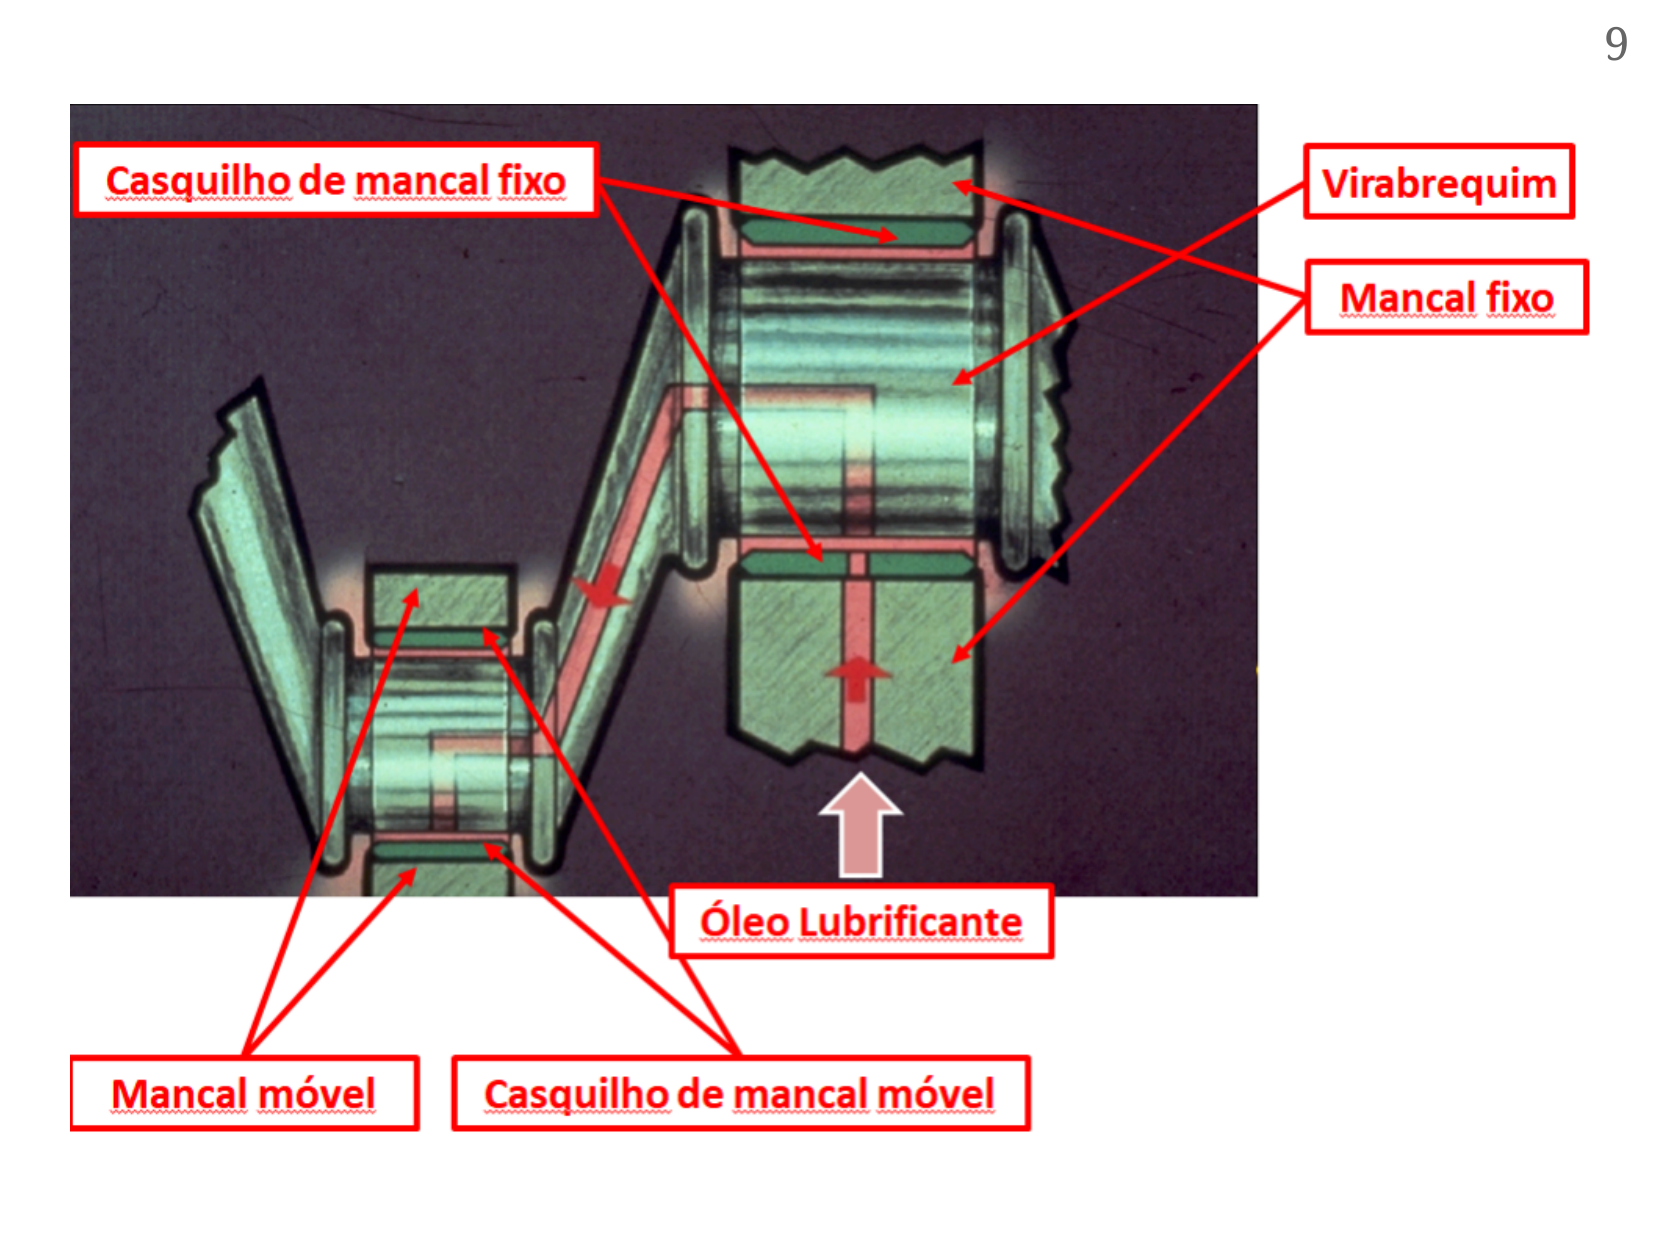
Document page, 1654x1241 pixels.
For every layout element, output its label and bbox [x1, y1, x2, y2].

picture [70, 104, 1596, 1149]
